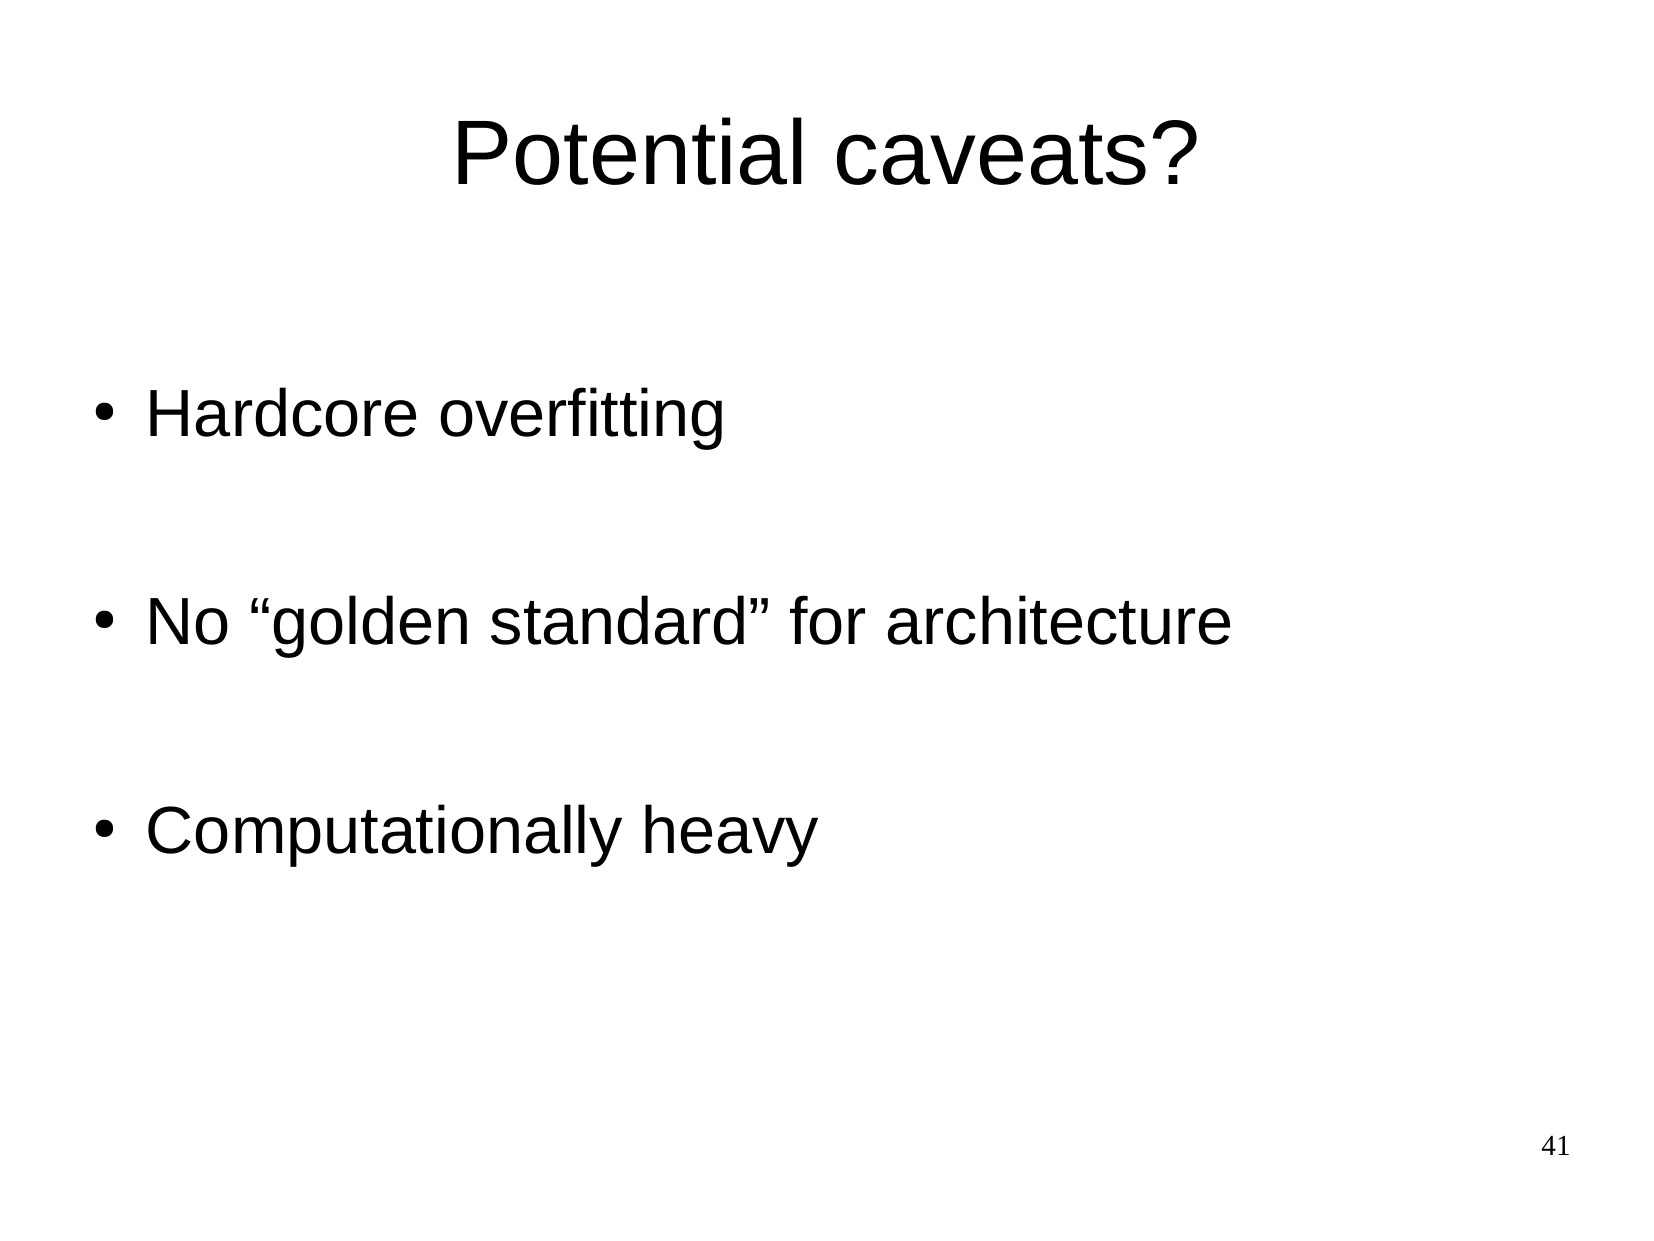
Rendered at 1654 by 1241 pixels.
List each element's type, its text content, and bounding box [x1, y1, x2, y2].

list Hardcore overfitting No “golden standard” for architecture Computationally heavy [75, 375, 1564, 1096]
title Potential caveats? [82, 49, 1571, 257]
